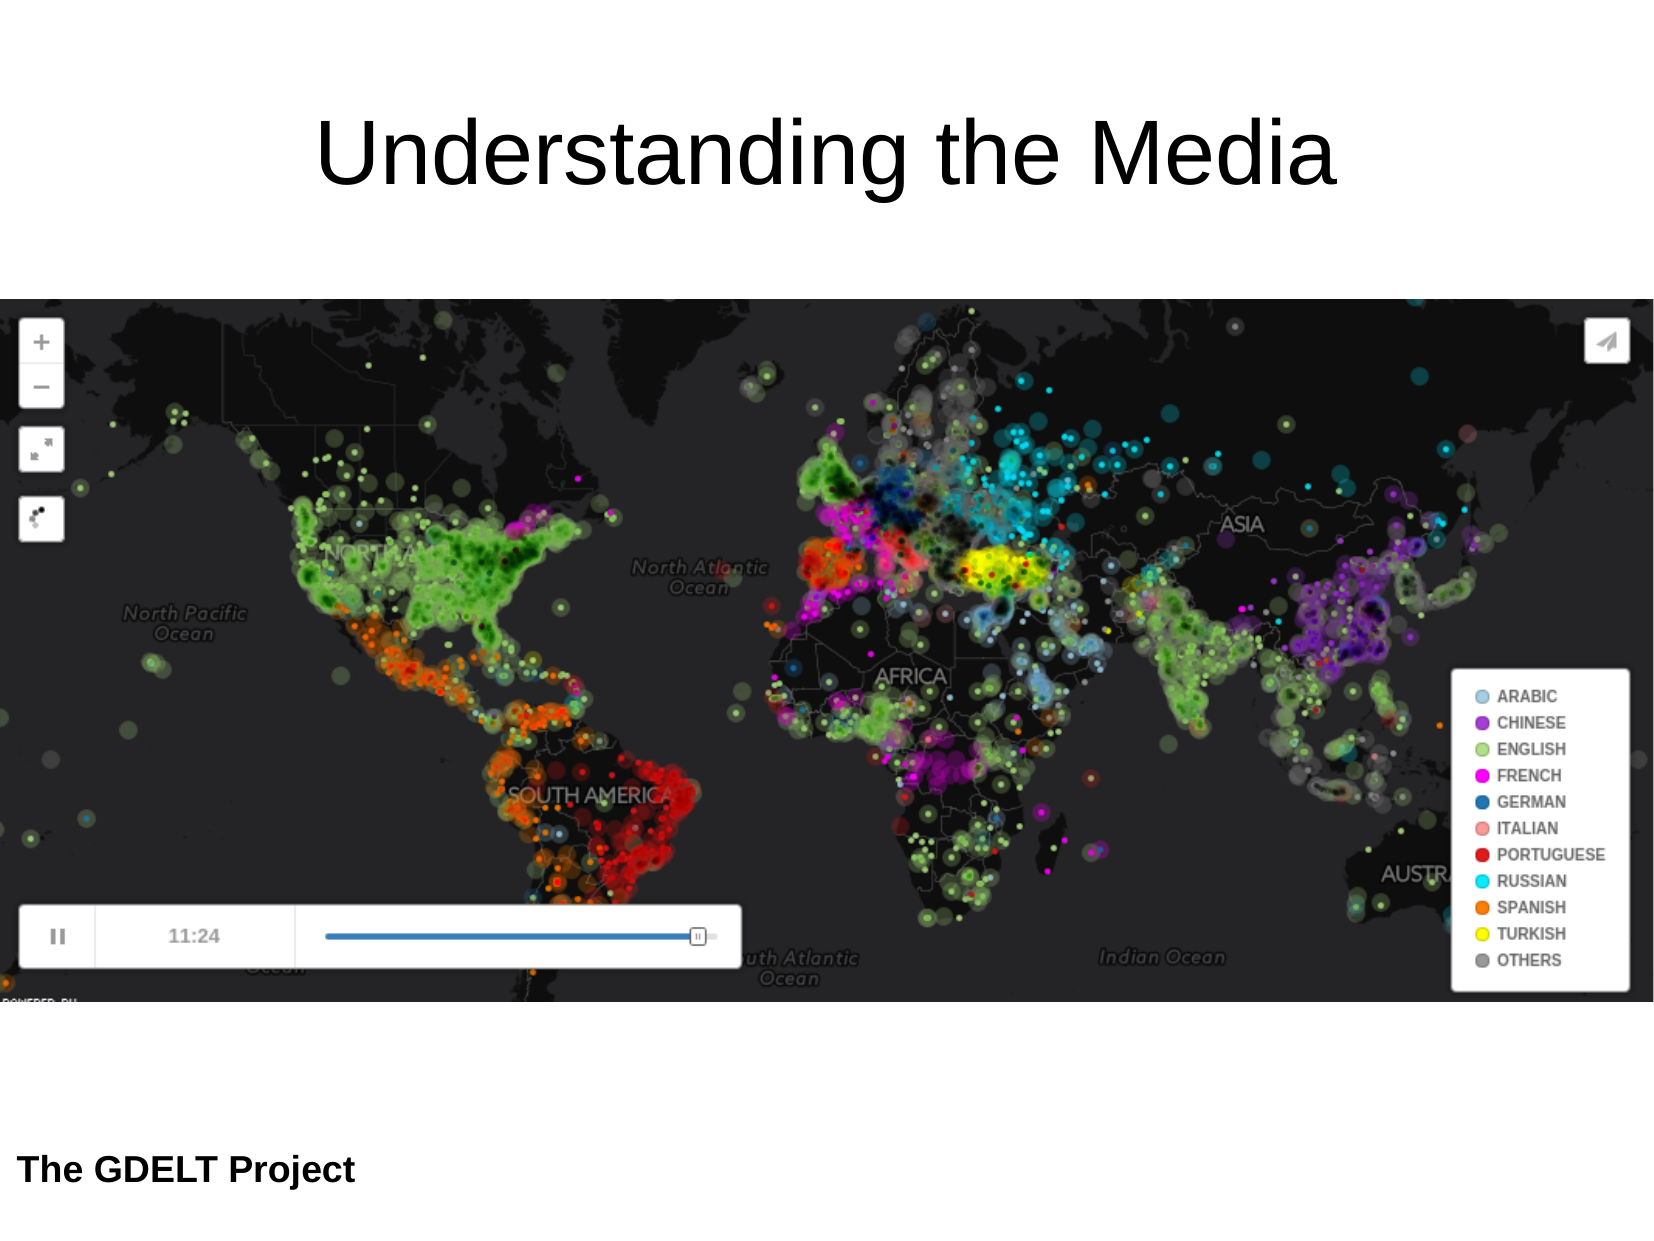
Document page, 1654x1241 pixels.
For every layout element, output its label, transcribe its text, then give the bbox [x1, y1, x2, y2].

title Understanding the Media [82, 49, 1571, 257]
text_box The GDELT Project [1, 1141, 1654, 1241]
picture [0, 299, 1654, 1002]
